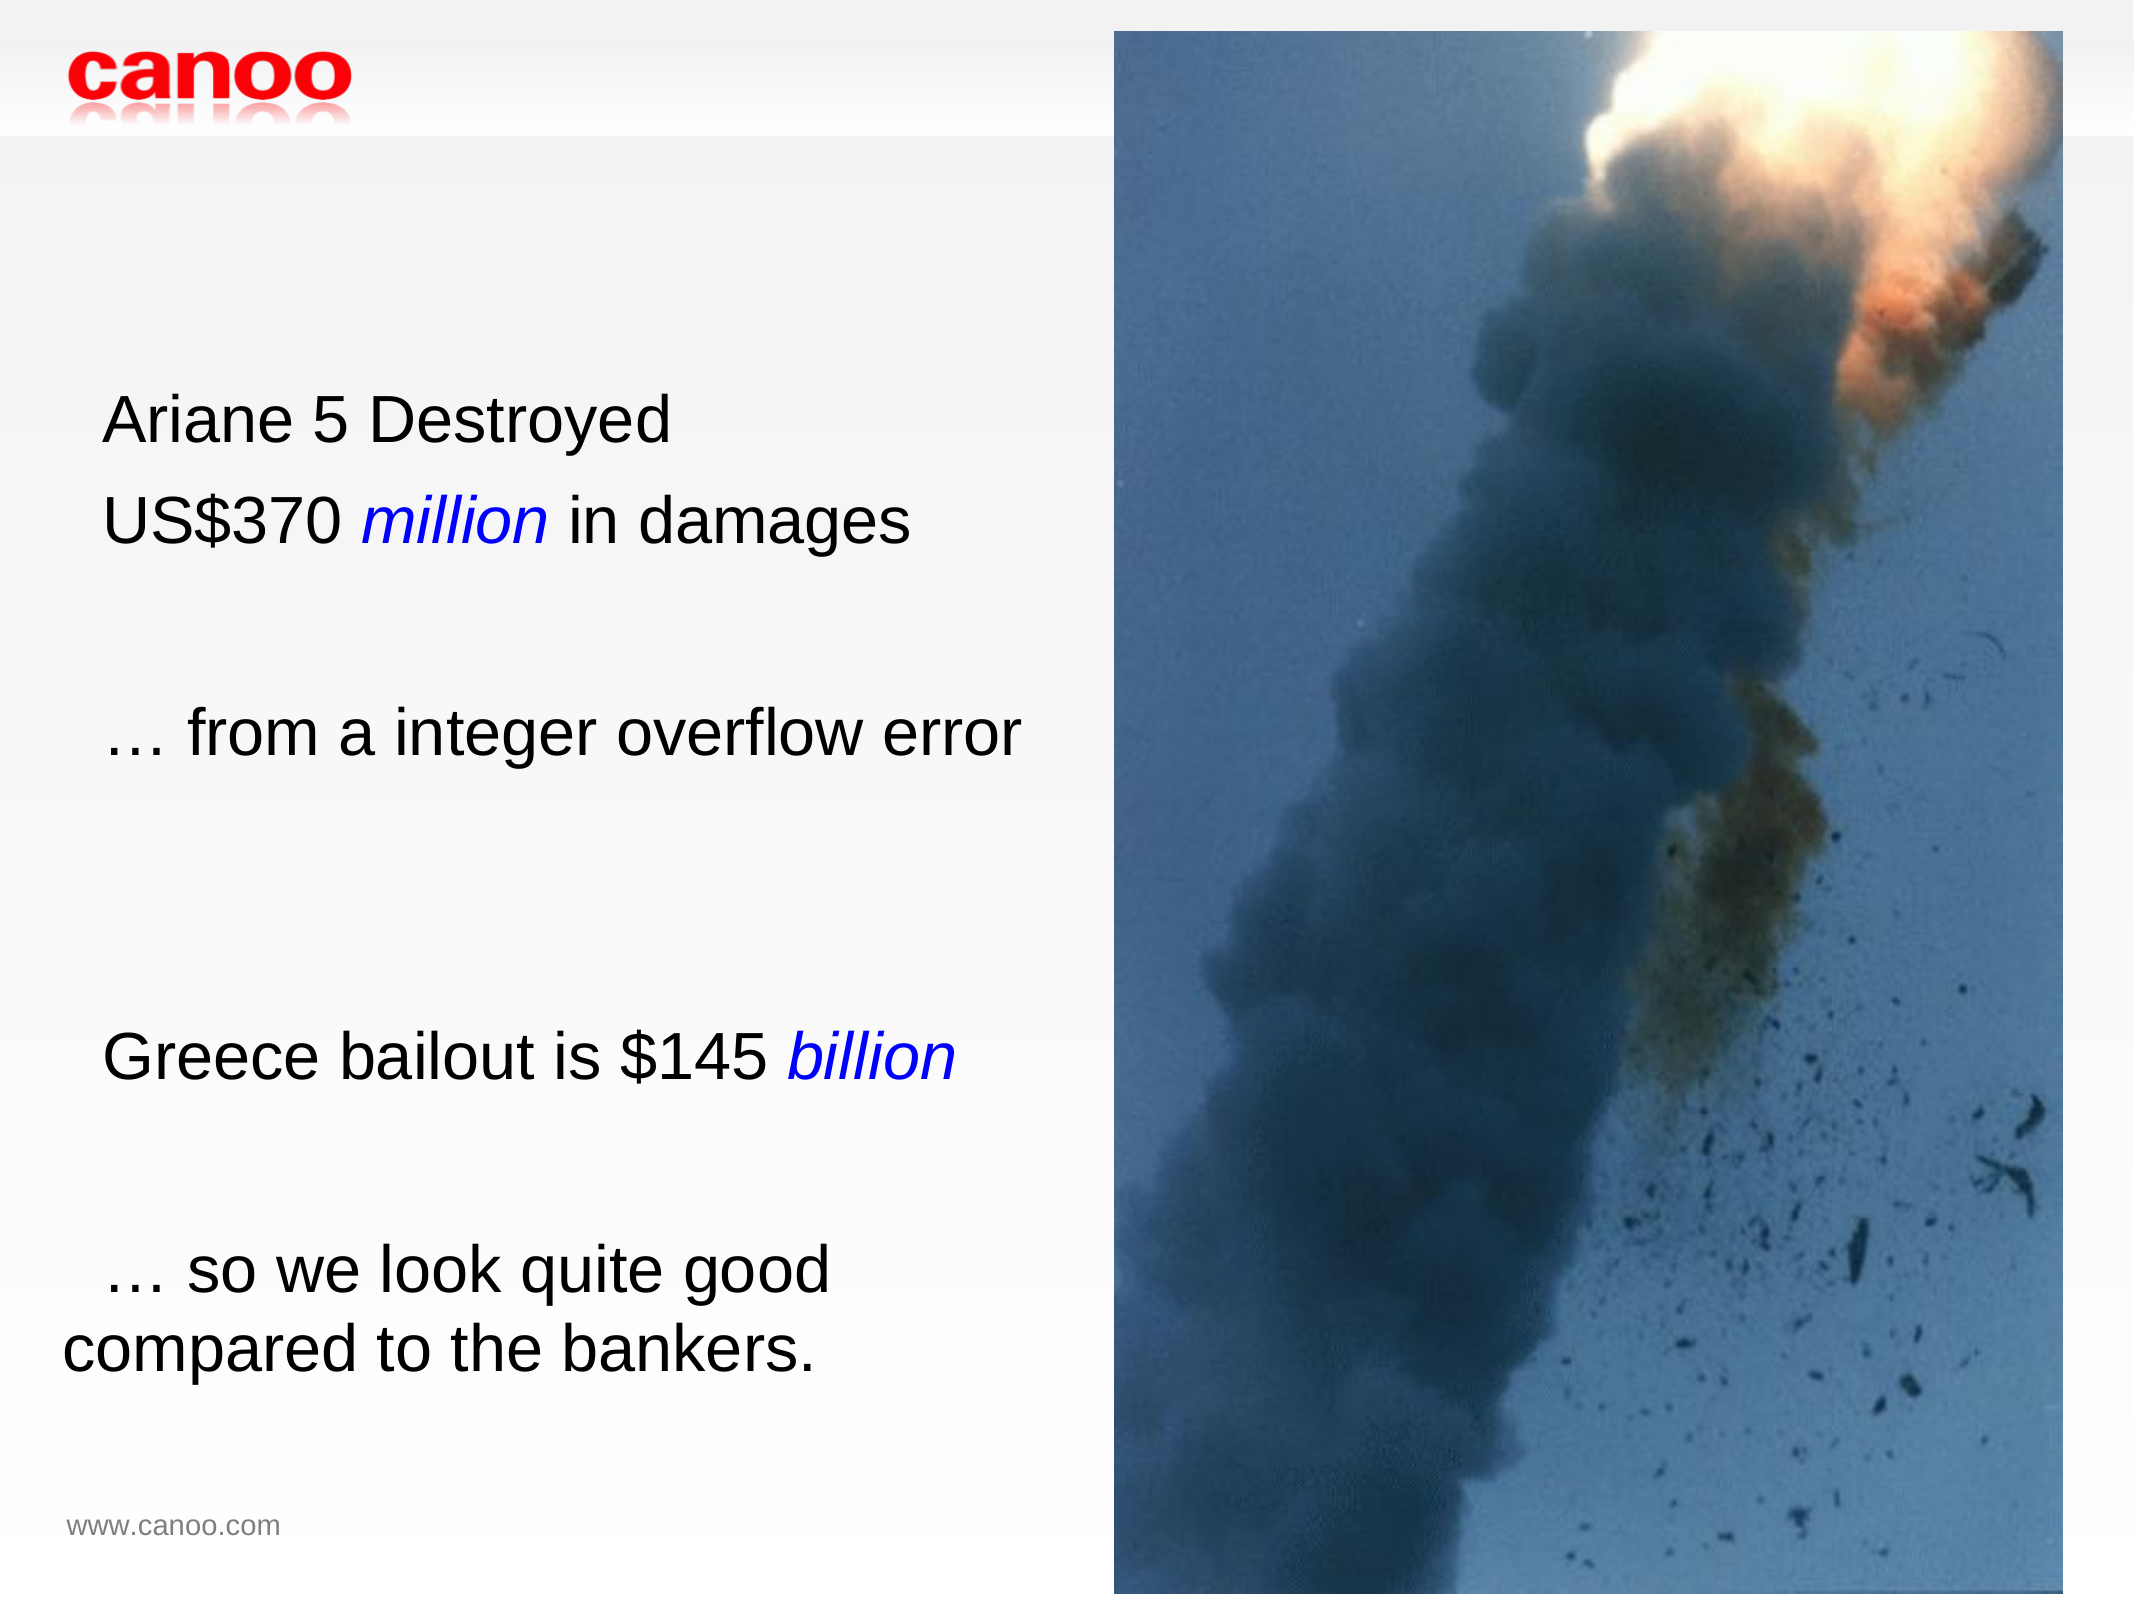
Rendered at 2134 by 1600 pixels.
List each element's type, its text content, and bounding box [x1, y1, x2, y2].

picture [65, 48, 353, 154]
picture [1114, 31, 2063, 1594]
subtitle Ariane 5 Destroyed US$370 million in damages … from a integer overflow error Greece bailout is $145 billion … so we look quite good compared to the bankers. [62, 352, 1126, 1409]
